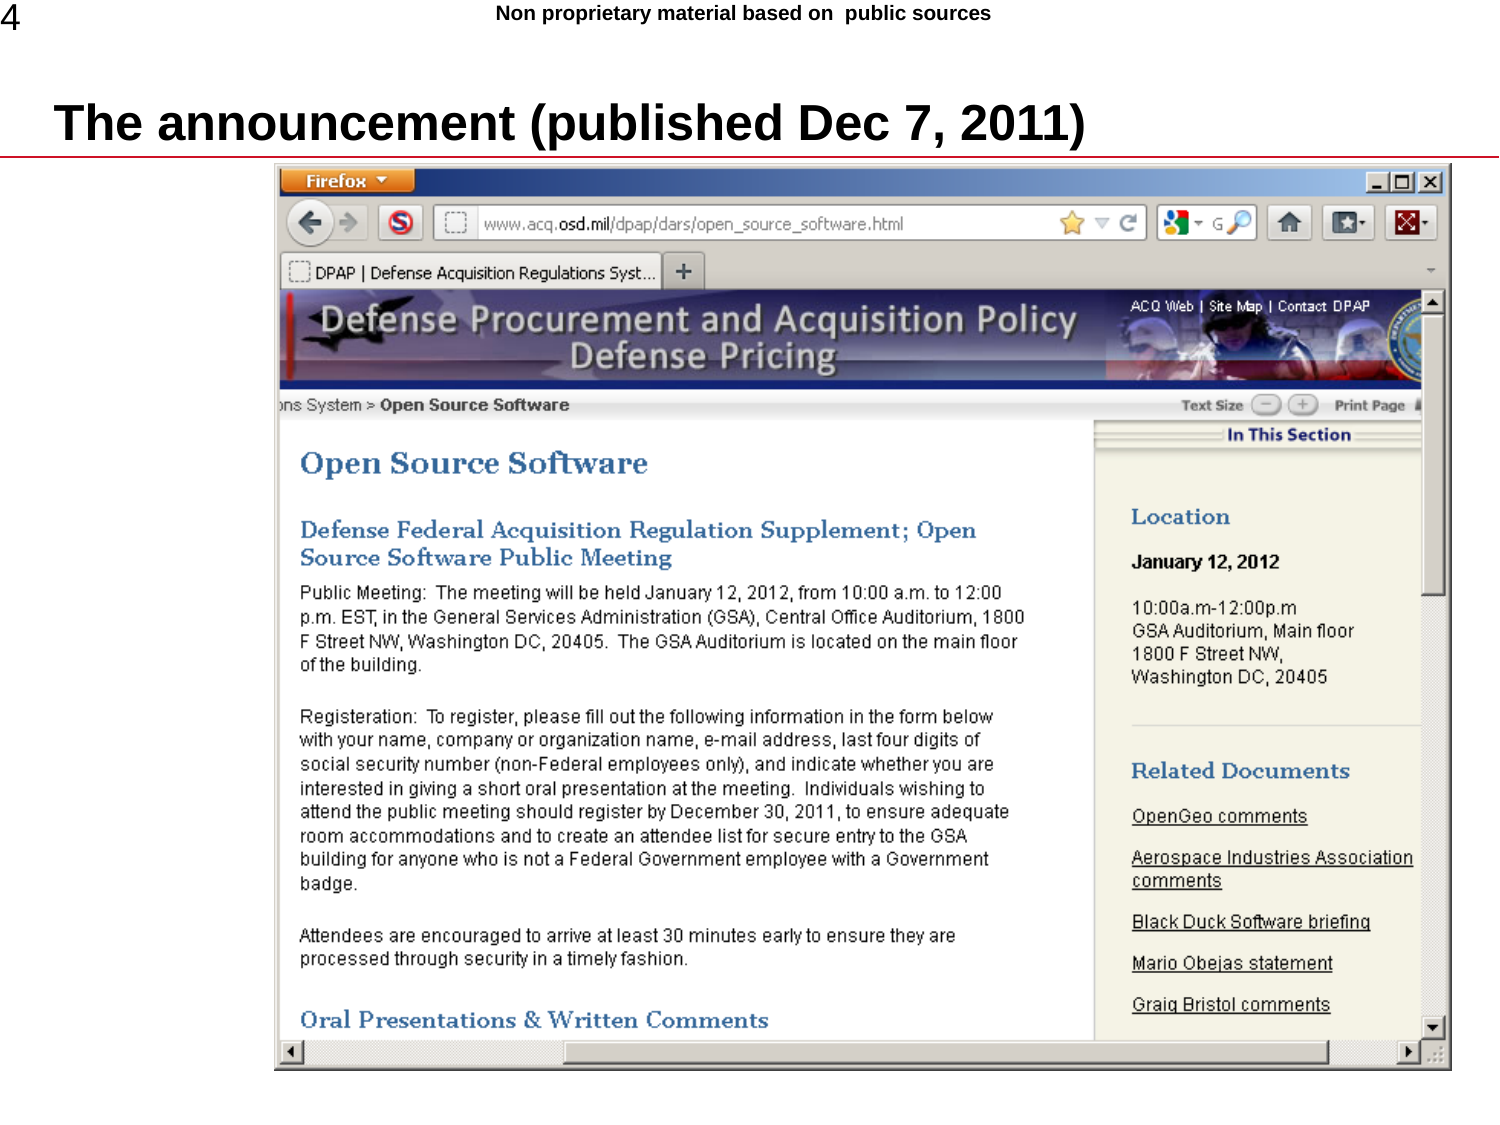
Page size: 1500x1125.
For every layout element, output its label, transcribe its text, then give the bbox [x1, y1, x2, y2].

picture [274, 163, 1452, 1071]
title The announcement (published Dec 7, 2011) [38, 35, 1225, 158]
